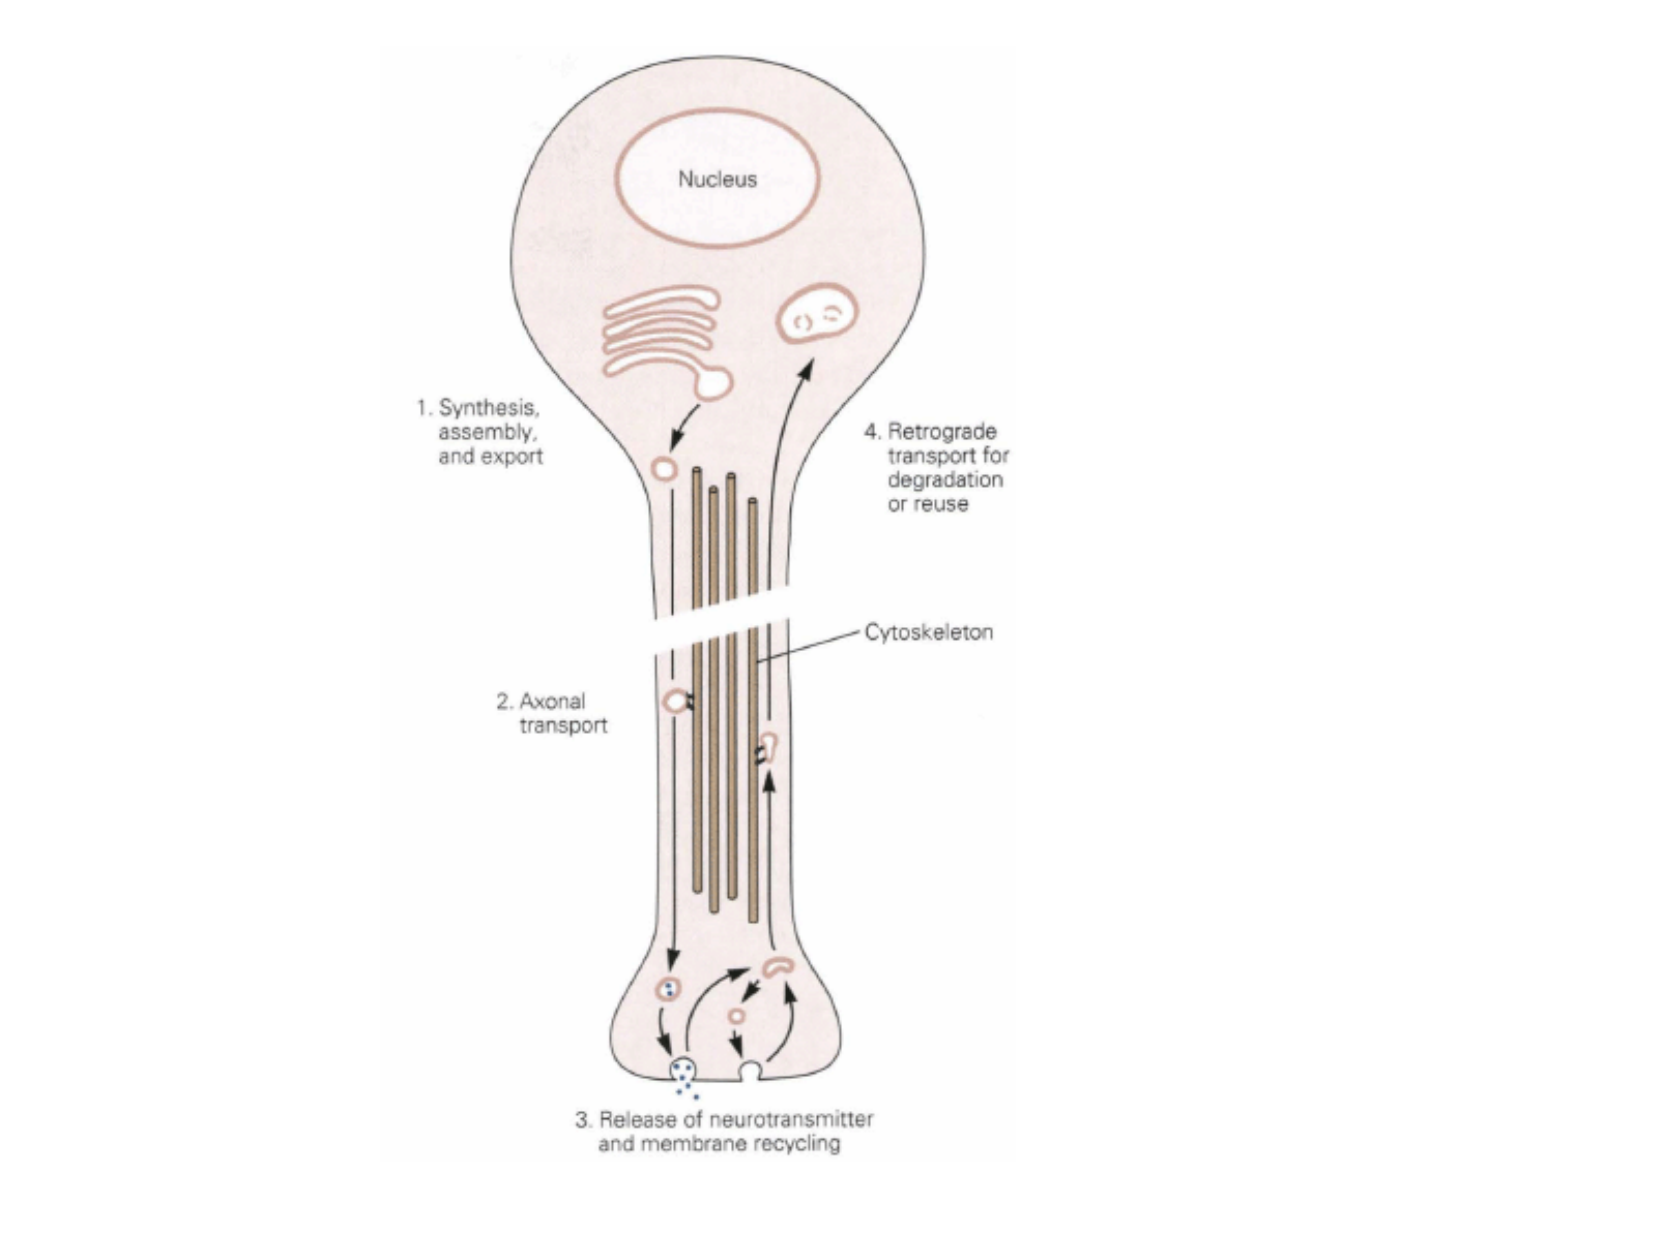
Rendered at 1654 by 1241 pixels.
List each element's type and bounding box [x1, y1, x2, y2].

picture [380, 37, 1049, 1174]
